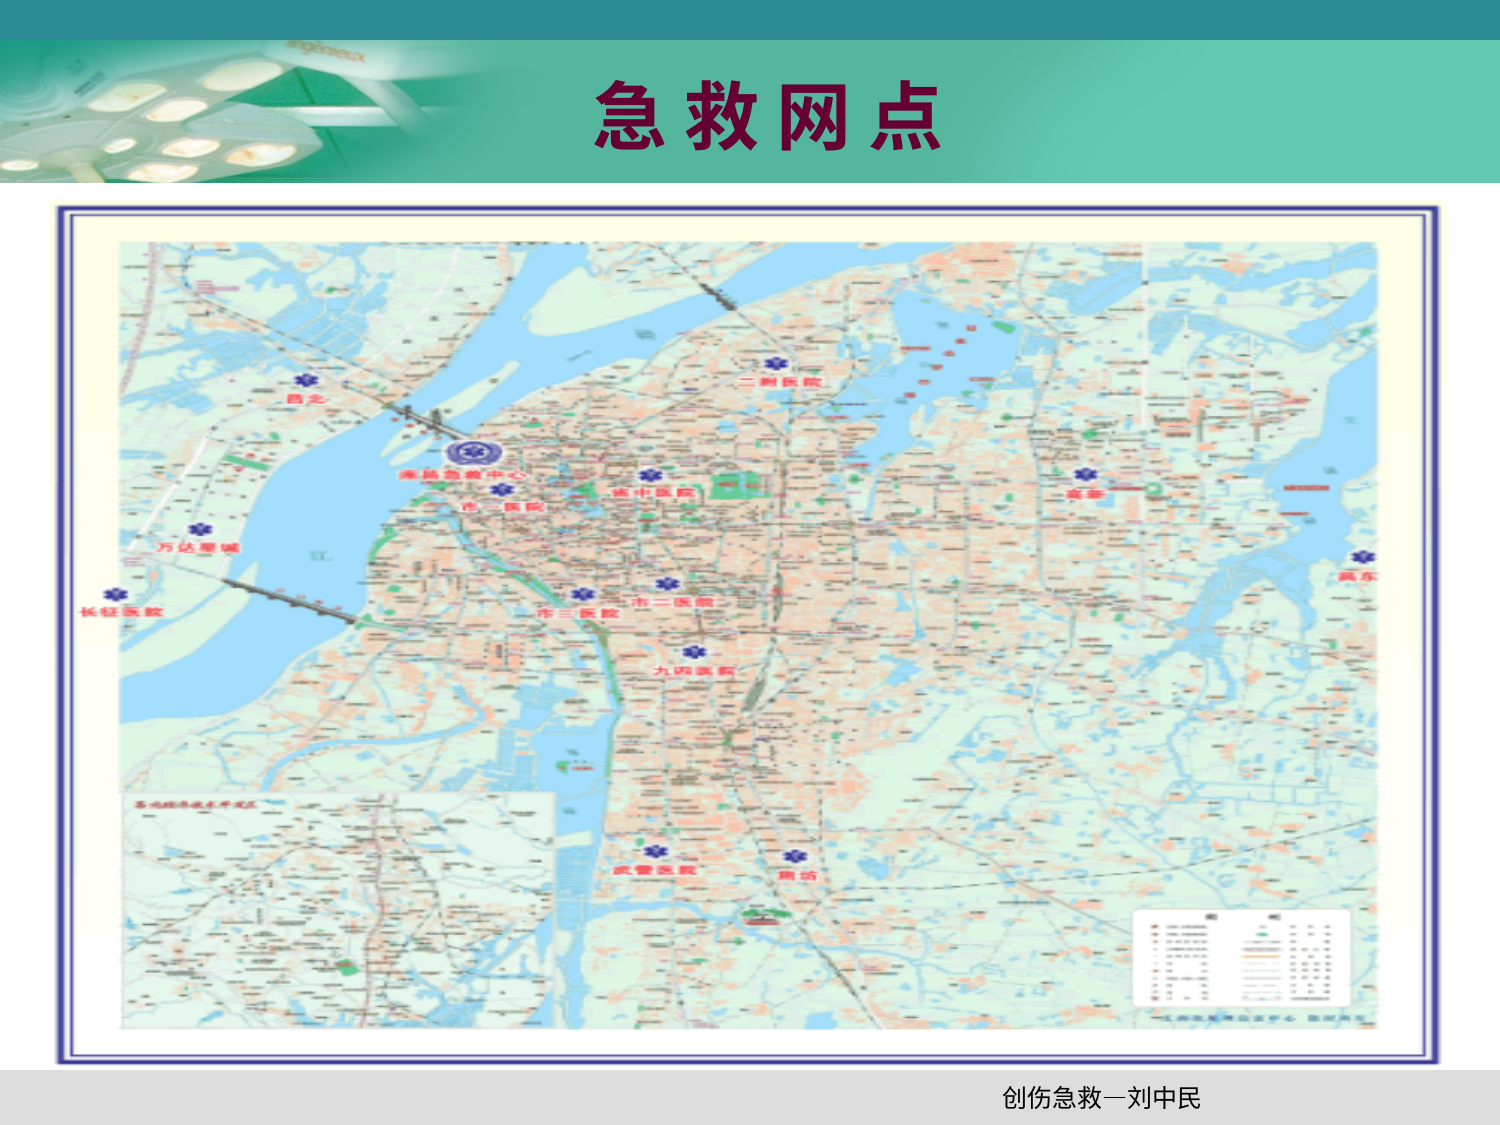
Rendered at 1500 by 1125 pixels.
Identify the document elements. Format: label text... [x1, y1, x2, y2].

picture [50, 200, 1451, 1069]
text_box 创伤急救—刘中民 [987, 1074, 1463, 1125]
title 急 救 网 点 [87, 62, 1461, 155]
